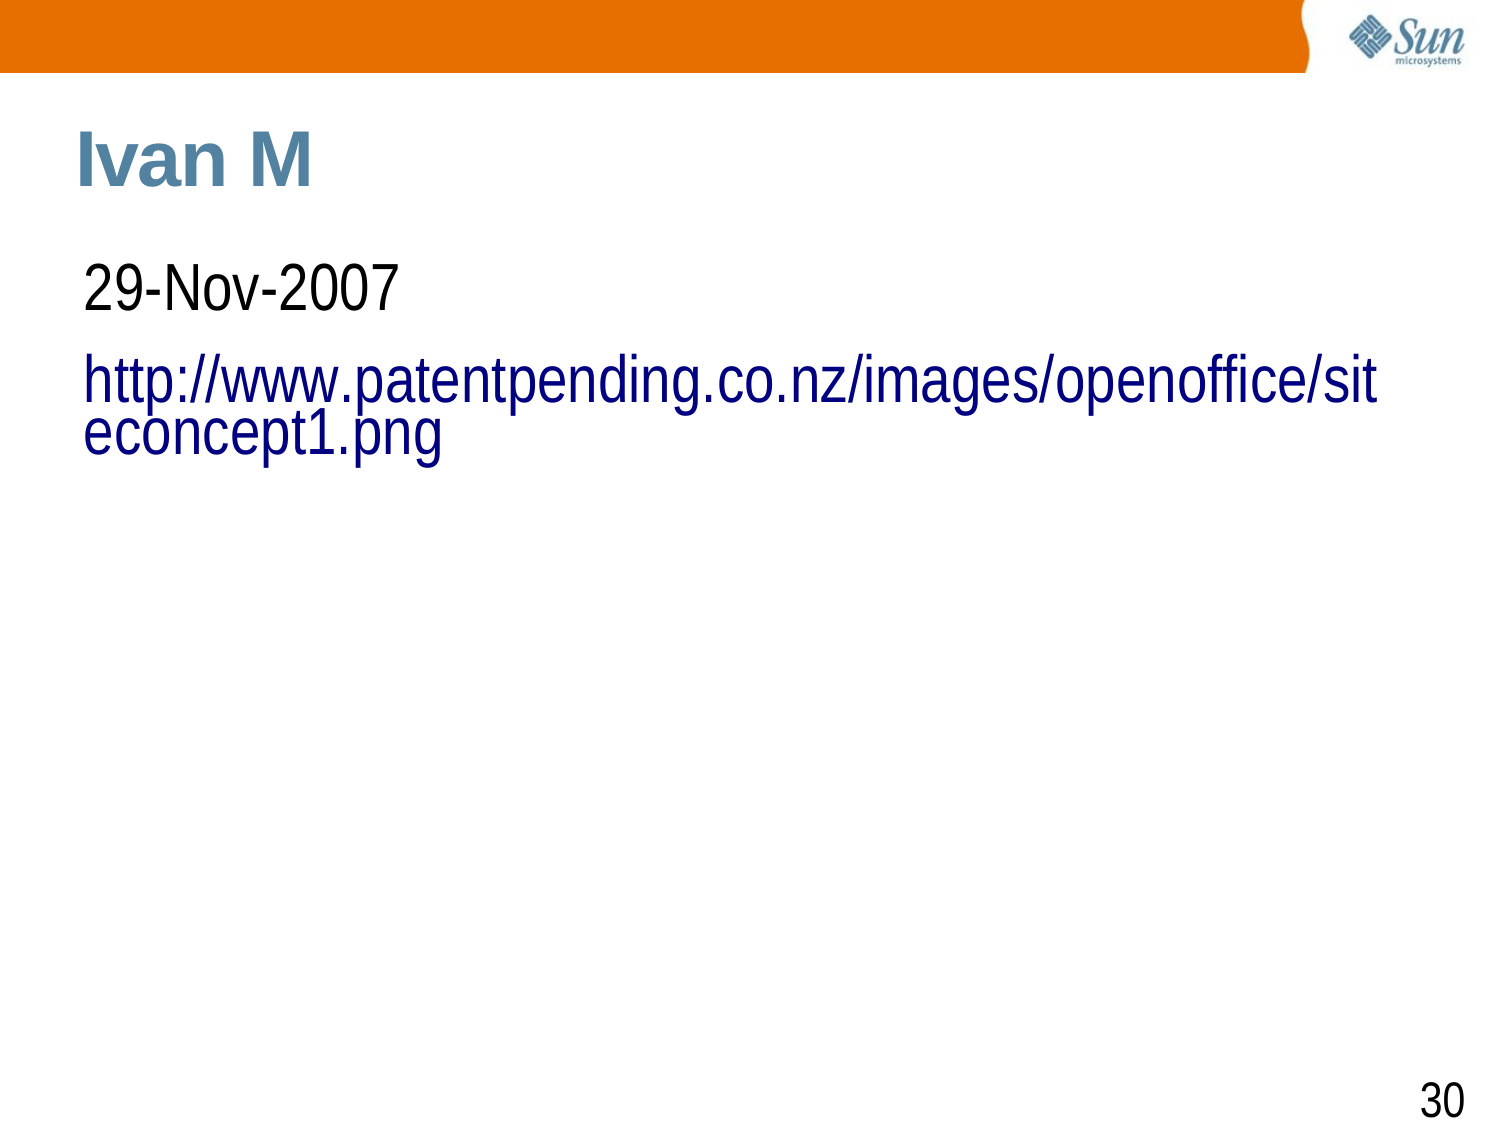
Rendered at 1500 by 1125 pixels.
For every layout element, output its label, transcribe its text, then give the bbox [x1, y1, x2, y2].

title Ivan M [75, 123, 1437, 227]
picture [0, 0, 1500, 73]
list 29-Nov-2007 http://www.patentpending.co.nz/images/openoffice/siteconcept1.png [64, 258, 1401, 1062]
